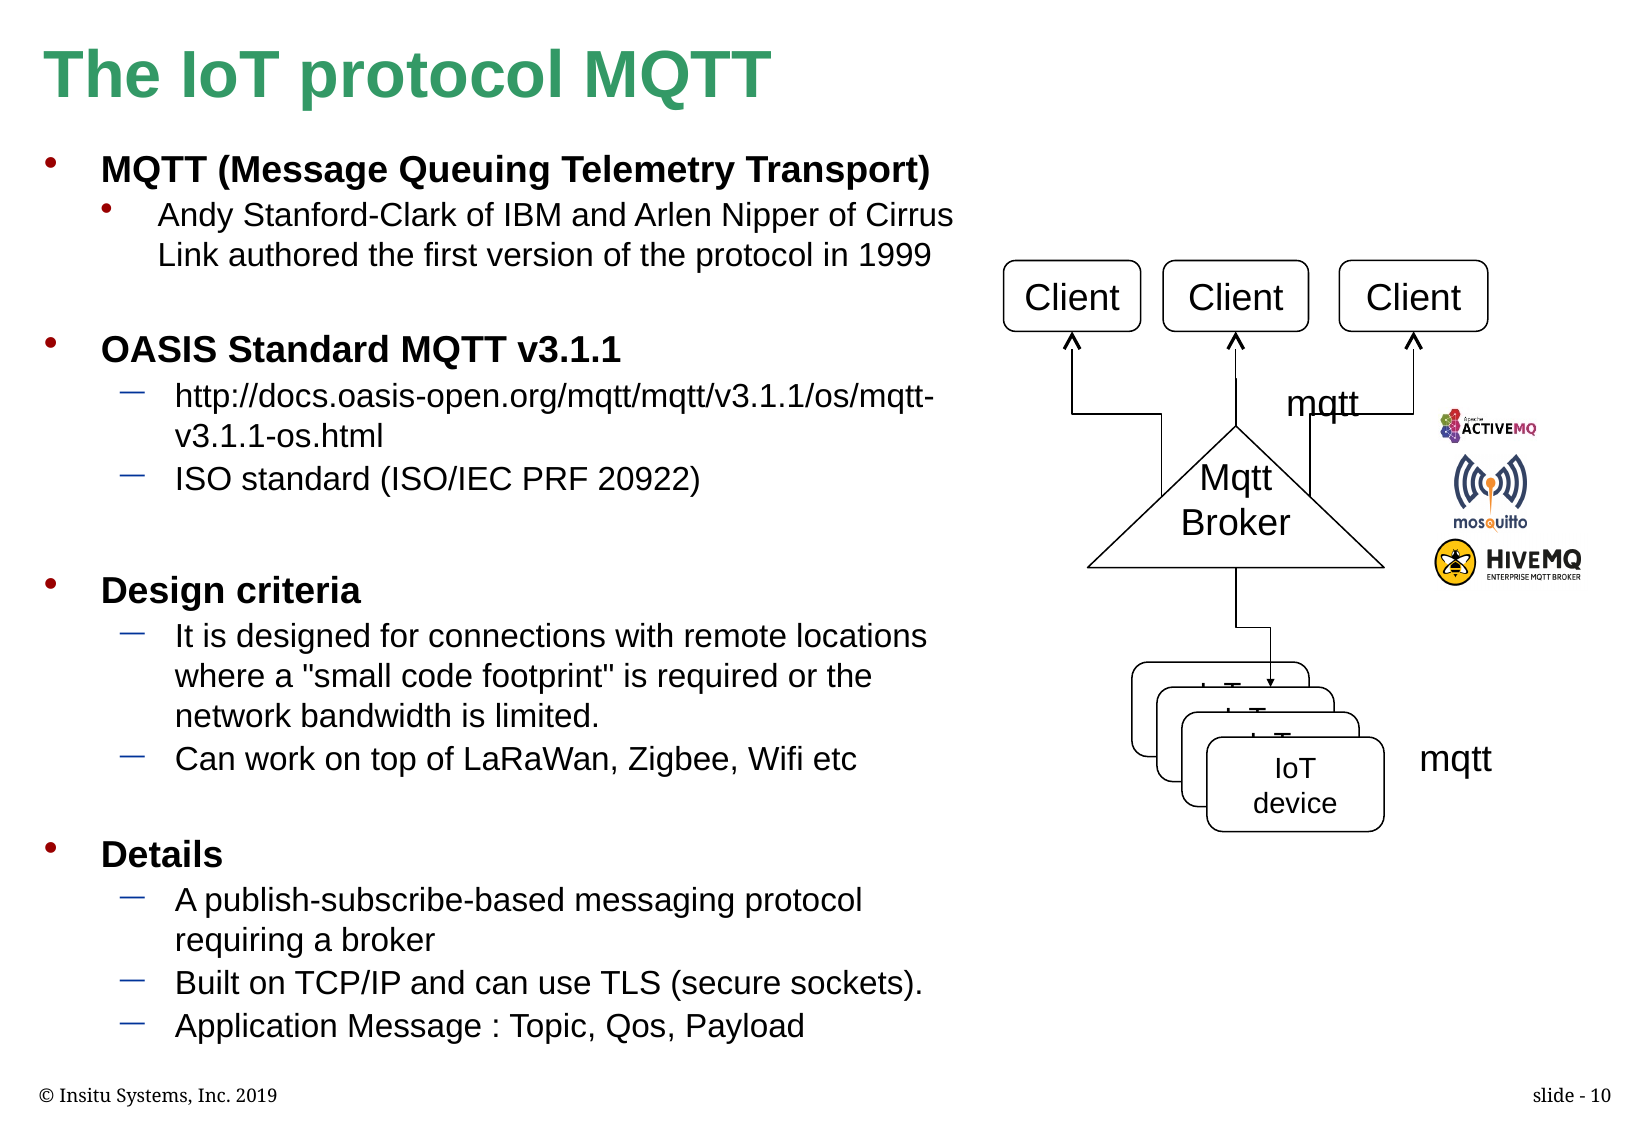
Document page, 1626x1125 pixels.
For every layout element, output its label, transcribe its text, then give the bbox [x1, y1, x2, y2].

text_box Client [1339, 260, 1488, 332]
text_box IoT device [1156, 687, 1335, 782]
text_box mqtt [1271, 371, 1374, 432]
text_box IoT device [1181, 712, 1360, 807]
text_box IoT device [1206, 737, 1385, 832]
picture [1434, 454, 1588, 591]
text_box IoT device [1271, 662, 1310, 687]
picture [1438, 407, 1537, 444]
text_box mqtt [1404, 726, 1508, 787]
text_box Mqtt Broker [1087, 426, 1385, 568]
text_box Client [1003, 260, 1141, 332]
title The IoT protocol MQTT [28, 34, 1167, 105]
text_box IoT device [1131, 662, 1270, 757]
text_box Client [1163, 260, 1309, 332]
list MQTT (Message Queuing Telemetry Transport) Andy Stanford-Clark of IBM and Arlen Nipper of Cirrus Link authored the first version of the protocol in 1999 OASIS Standard MQTT v3.1.1 http://docs.oasis-open.org/mqtt/mqtt/v3.1.1/os/mqtt-v3.1.1-os.html ISO standard (ISO/IEC PRF 20922) Design criteria It is designed for connections with remote locations where a "small code footprint" is required or the network bandwidth is limited. Can work on top of LaRaWan, Zigbee, Wifi etc Details A publish-subscribe-based messaging protocol requiring a broker Built on TCP/IP and can use TLS (secure sockets). Application Message : Topic, Qos, Payload [28, 137, 1002, 1047]
